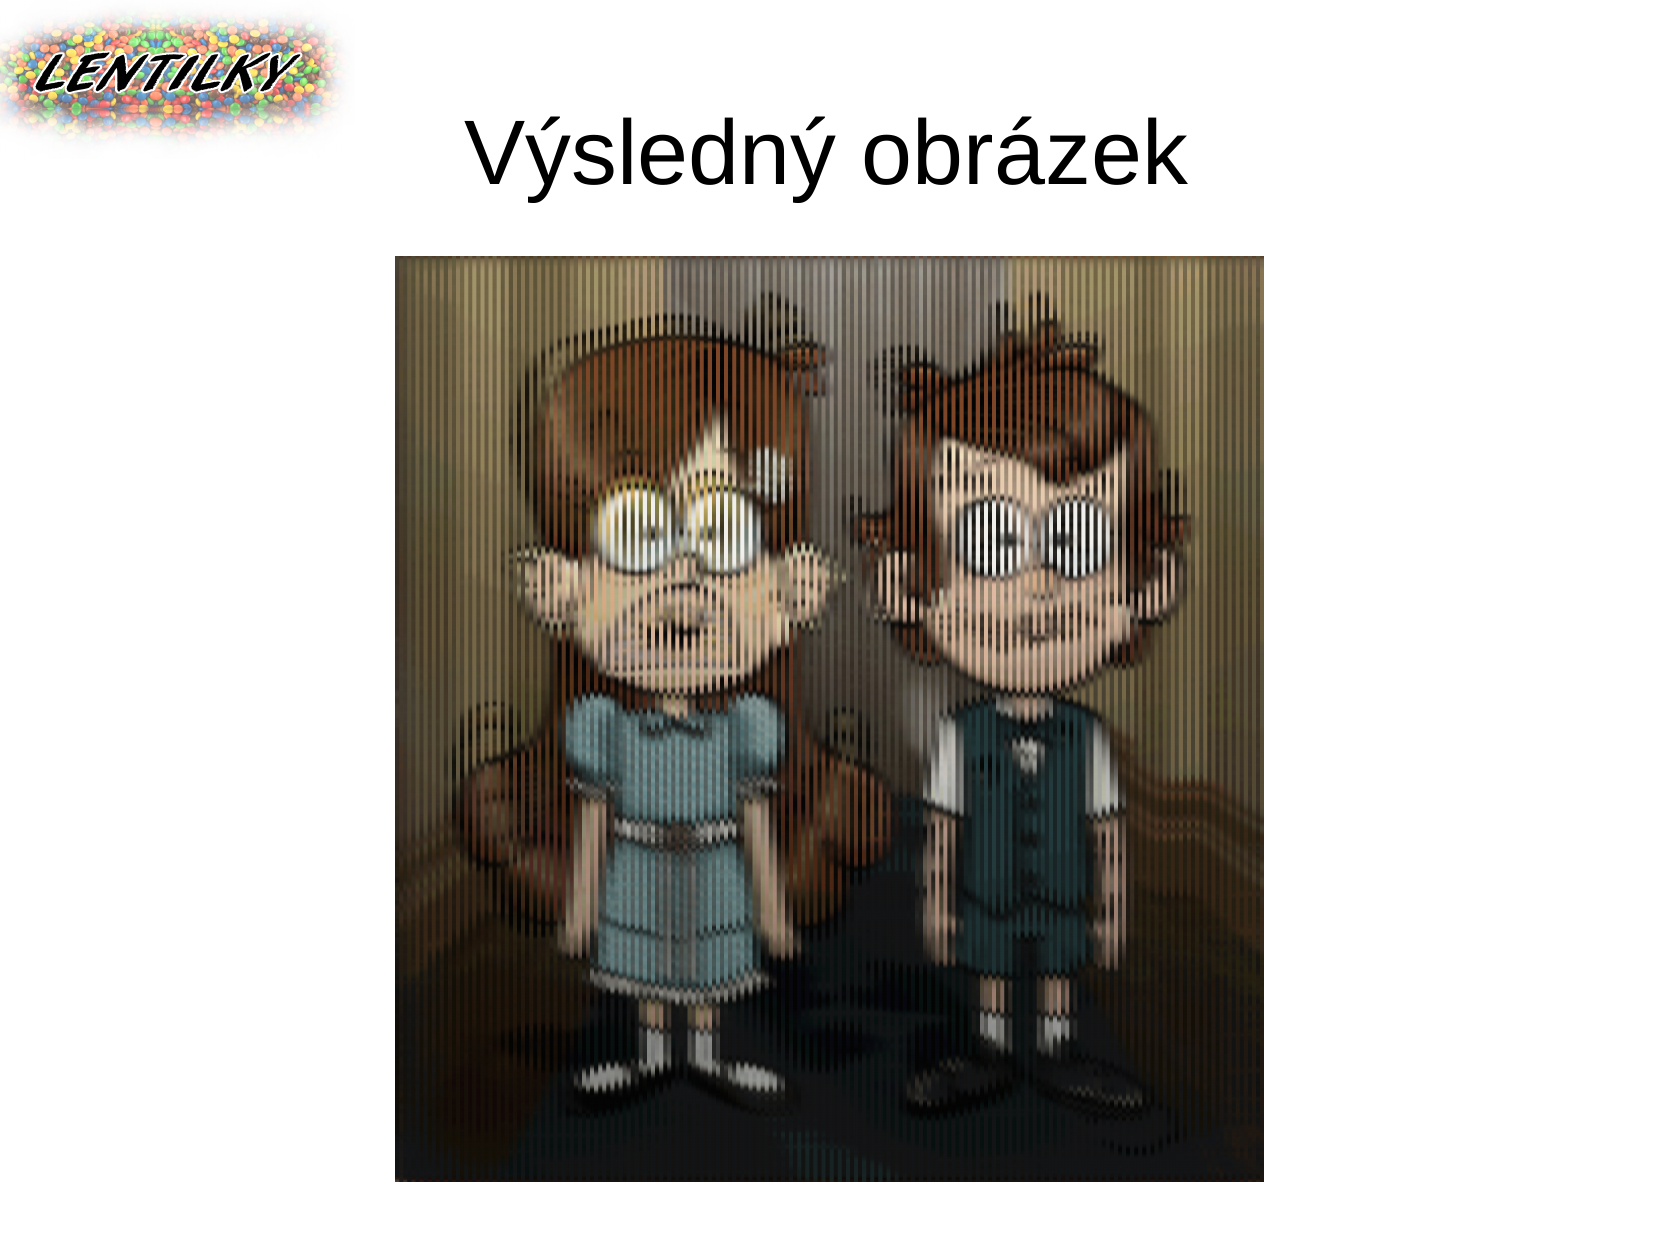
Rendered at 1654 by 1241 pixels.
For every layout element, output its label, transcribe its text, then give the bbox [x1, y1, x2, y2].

title Výsledný obrázek [82, 49, 1571, 257]
picture [0, 0, 355, 159]
picture [395, 256, 1264, 1182]
